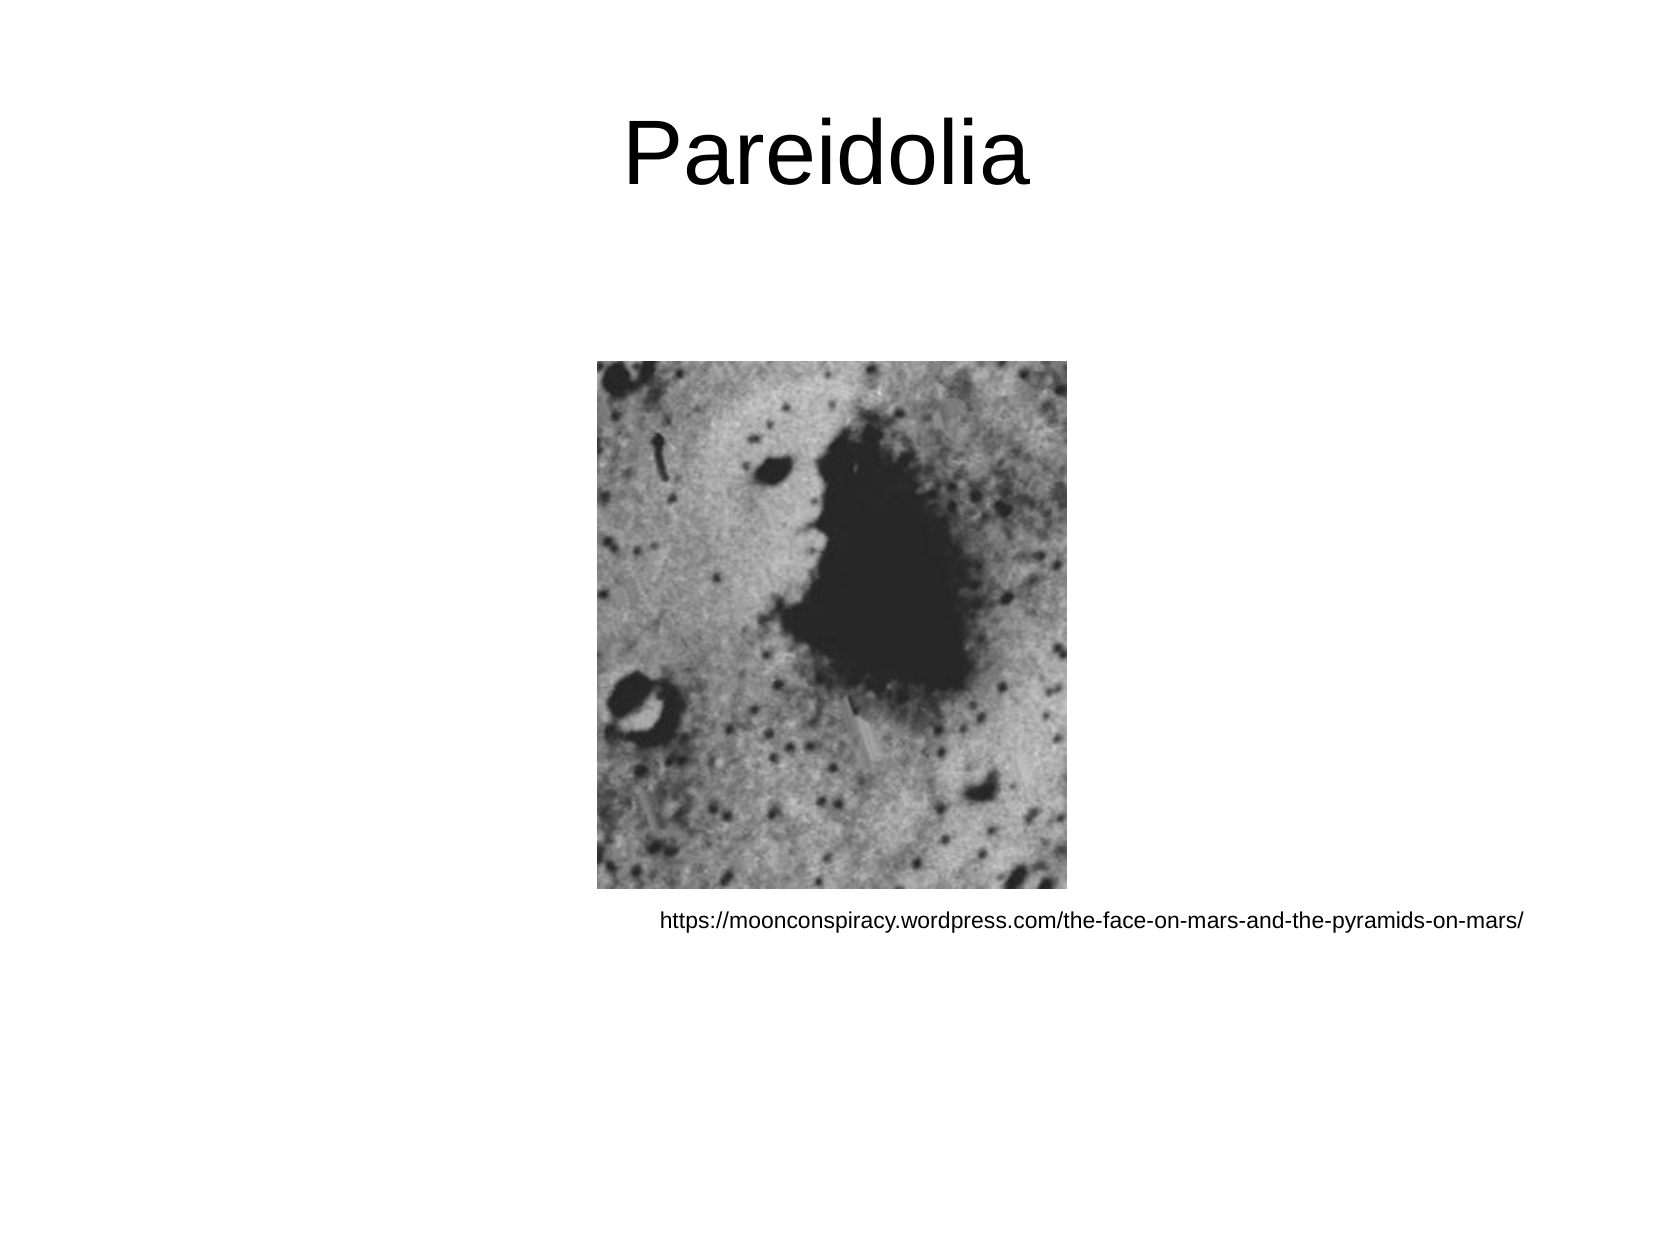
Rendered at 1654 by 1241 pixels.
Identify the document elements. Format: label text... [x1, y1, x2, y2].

picture [597, 361, 1067, 889]
title Pareidolia [82, 49, 1571, 257]
text_box https://moonconspiracy.wordpress.com/the-face-on-mars-and-the-pyramids-on-mars/ [645, 900, 1654, 957]
